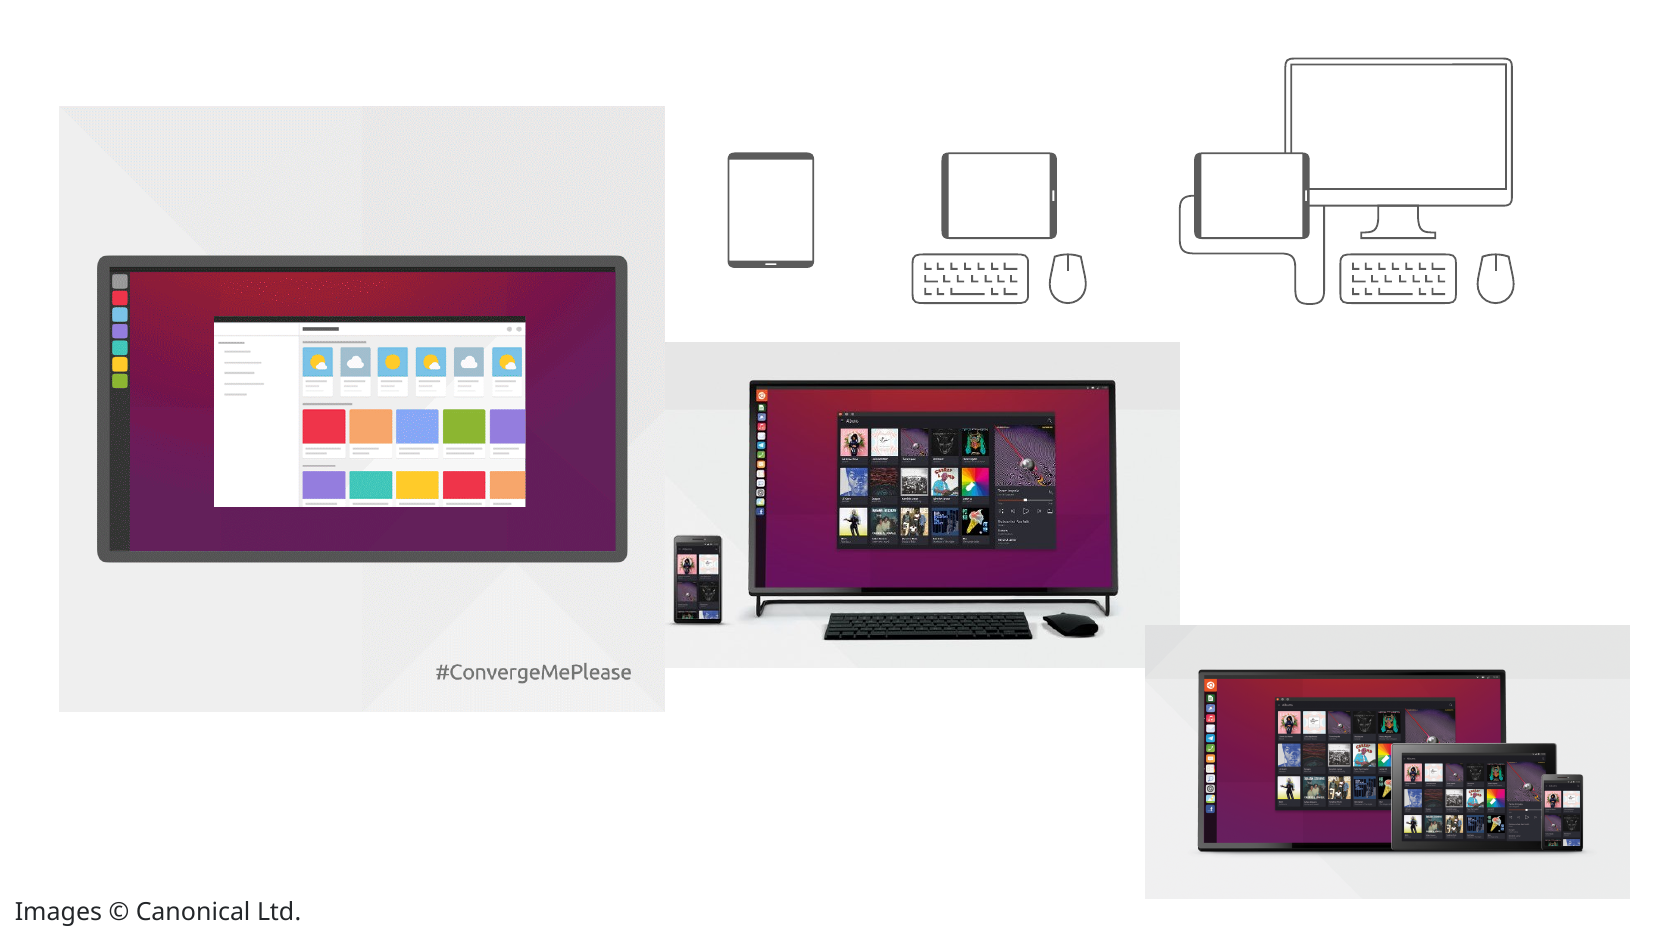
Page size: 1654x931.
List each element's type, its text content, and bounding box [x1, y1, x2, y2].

picture [706, 47, 1595, 319]
text_box Images © Canonical Ltd. [0, 885, 360, 929]
picture [59, 106, 1630, 899]
